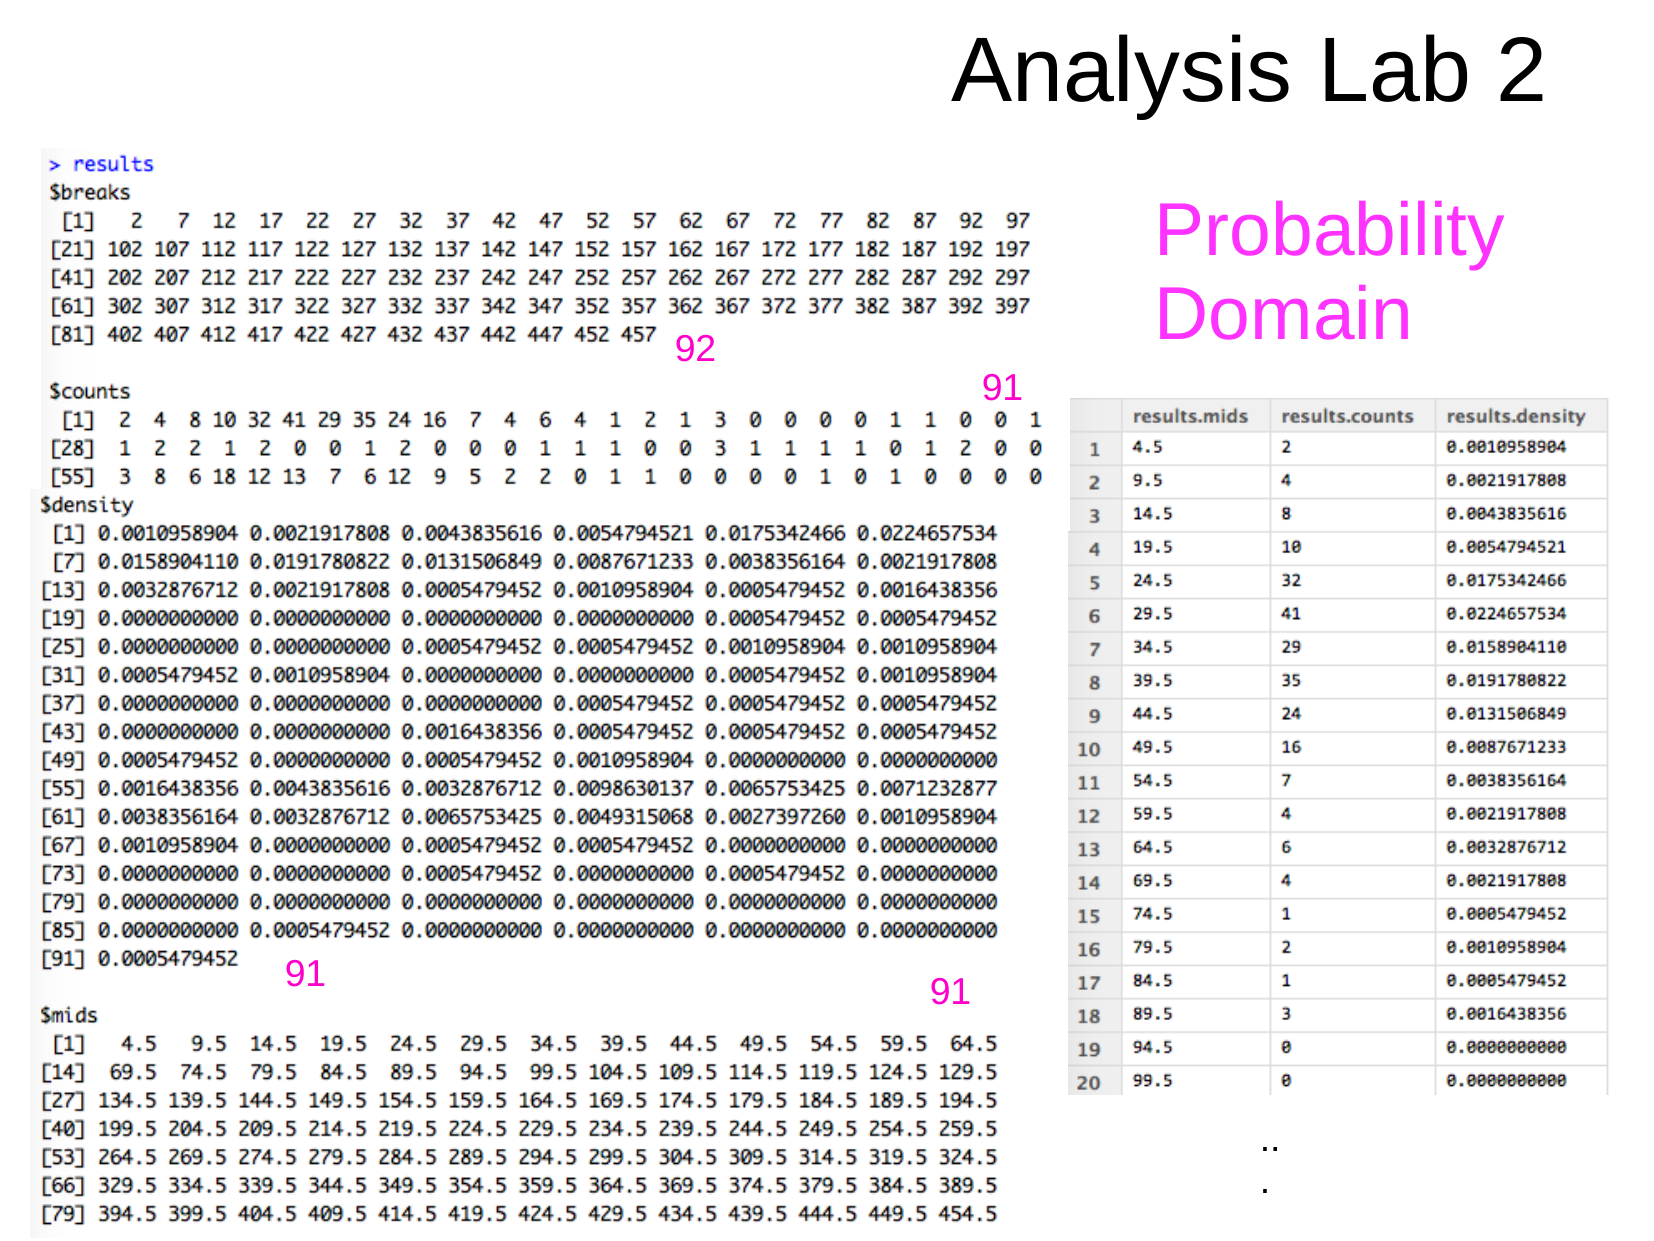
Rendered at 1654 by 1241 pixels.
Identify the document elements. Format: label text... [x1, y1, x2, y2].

text_box 91 [967, 359, 1043, 417]
title Analysis Lab 2 [60, 0, 1549, 173]
text_box ... [1245, 1110, 1306, 1182]
picture [30, 148, 1617, 1238]
text_box Probability Domain [1140, 180, 1654, 405]
text_box 91 [915, 963, 991, 1021]
text_box 91 [270, 945, 346, 1002]
text_box 92 [660, 320, 736, 378]
